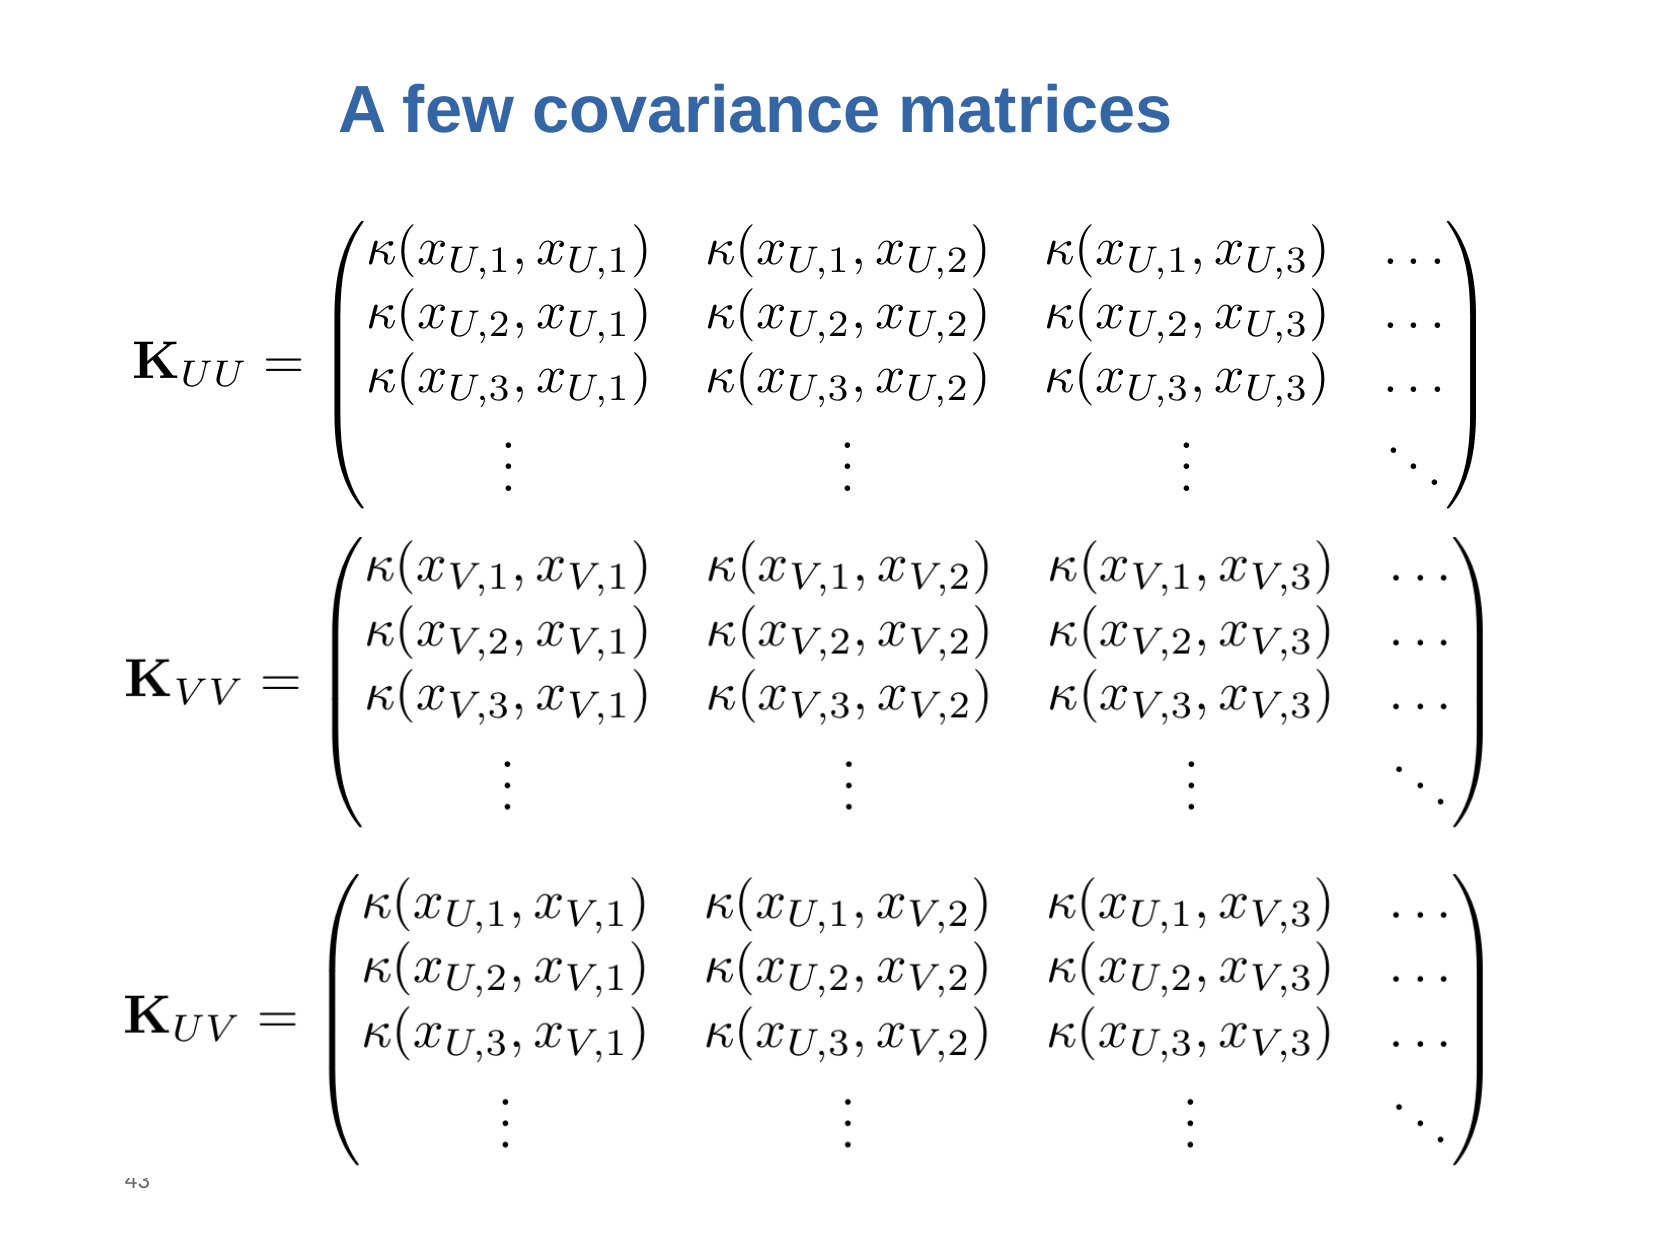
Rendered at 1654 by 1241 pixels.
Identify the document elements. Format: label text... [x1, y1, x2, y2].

picture [123, 203, 1486, 521]
title A few covariance matrices [147, 5, 1365, 203]
picture [120, 532, 1501, 841]
picture [120, 868, 1501, 1178]
